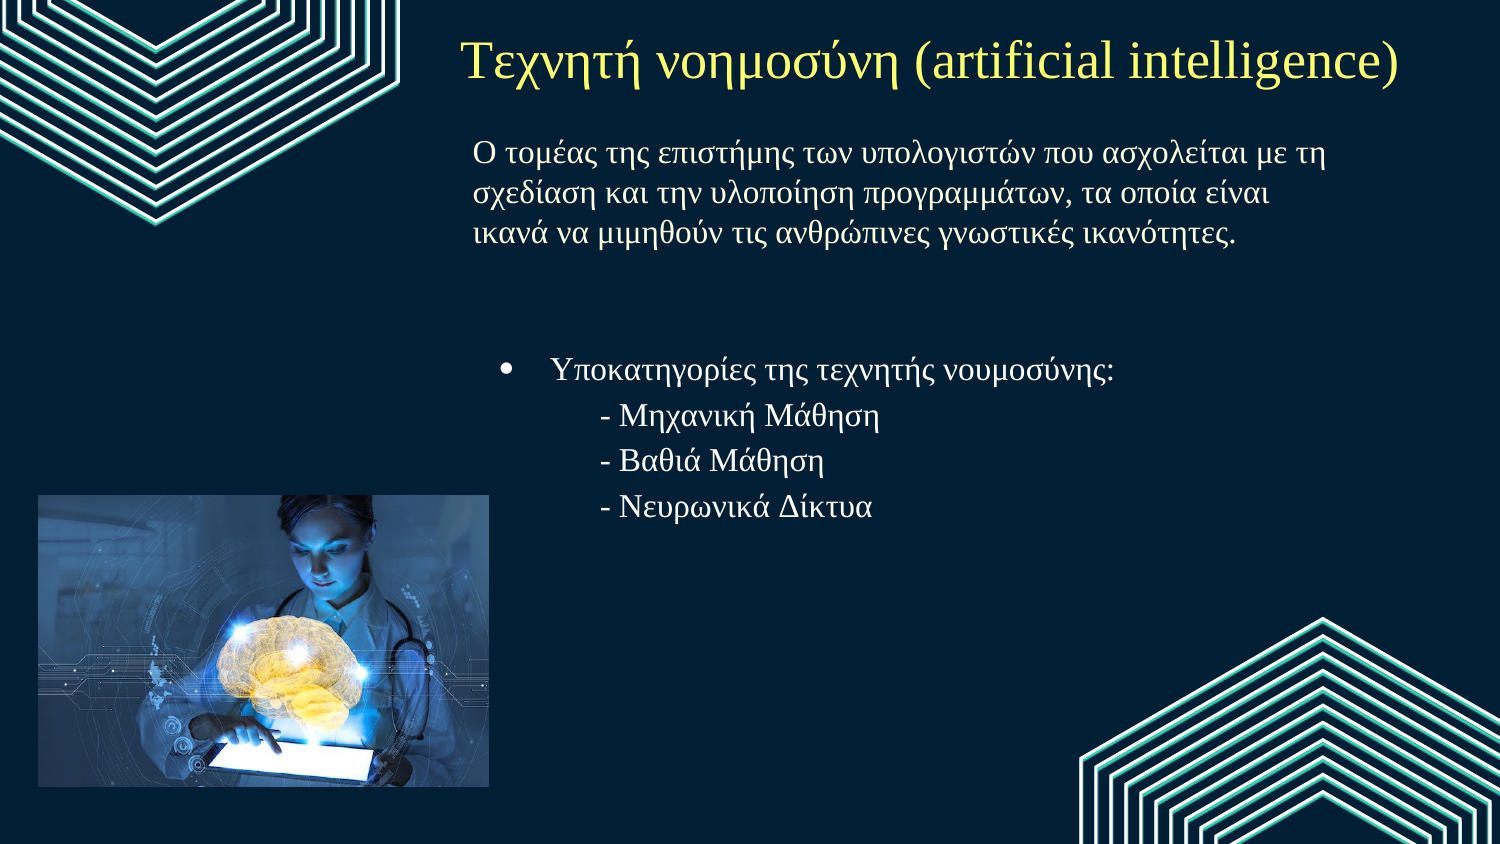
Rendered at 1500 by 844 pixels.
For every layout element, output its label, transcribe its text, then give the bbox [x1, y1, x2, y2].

picture [38, 495, 489, 787]
text_box O τομέας της επιστήμης των υπολογιστών που ασχολείται με τη σχεδίαση και την υλοποίηση προγραμμάτων, τα οποία είναι ικανά να μιμηθούν τις ανθρώπινες γνωστικές ικανότητες. [457, 122, 1354, 259]
title Τεχνητή νοημοσύνη (artificial intelligence) [445, 0, 1494, 155]
list Υποκατηγορίες της τεχνητής νουμοσύνης: - Μηχανική Μάθηση - Βαθιά Μάθηση - Νευρωνικά Δίκτυα [434, 326, 1500, 801]
